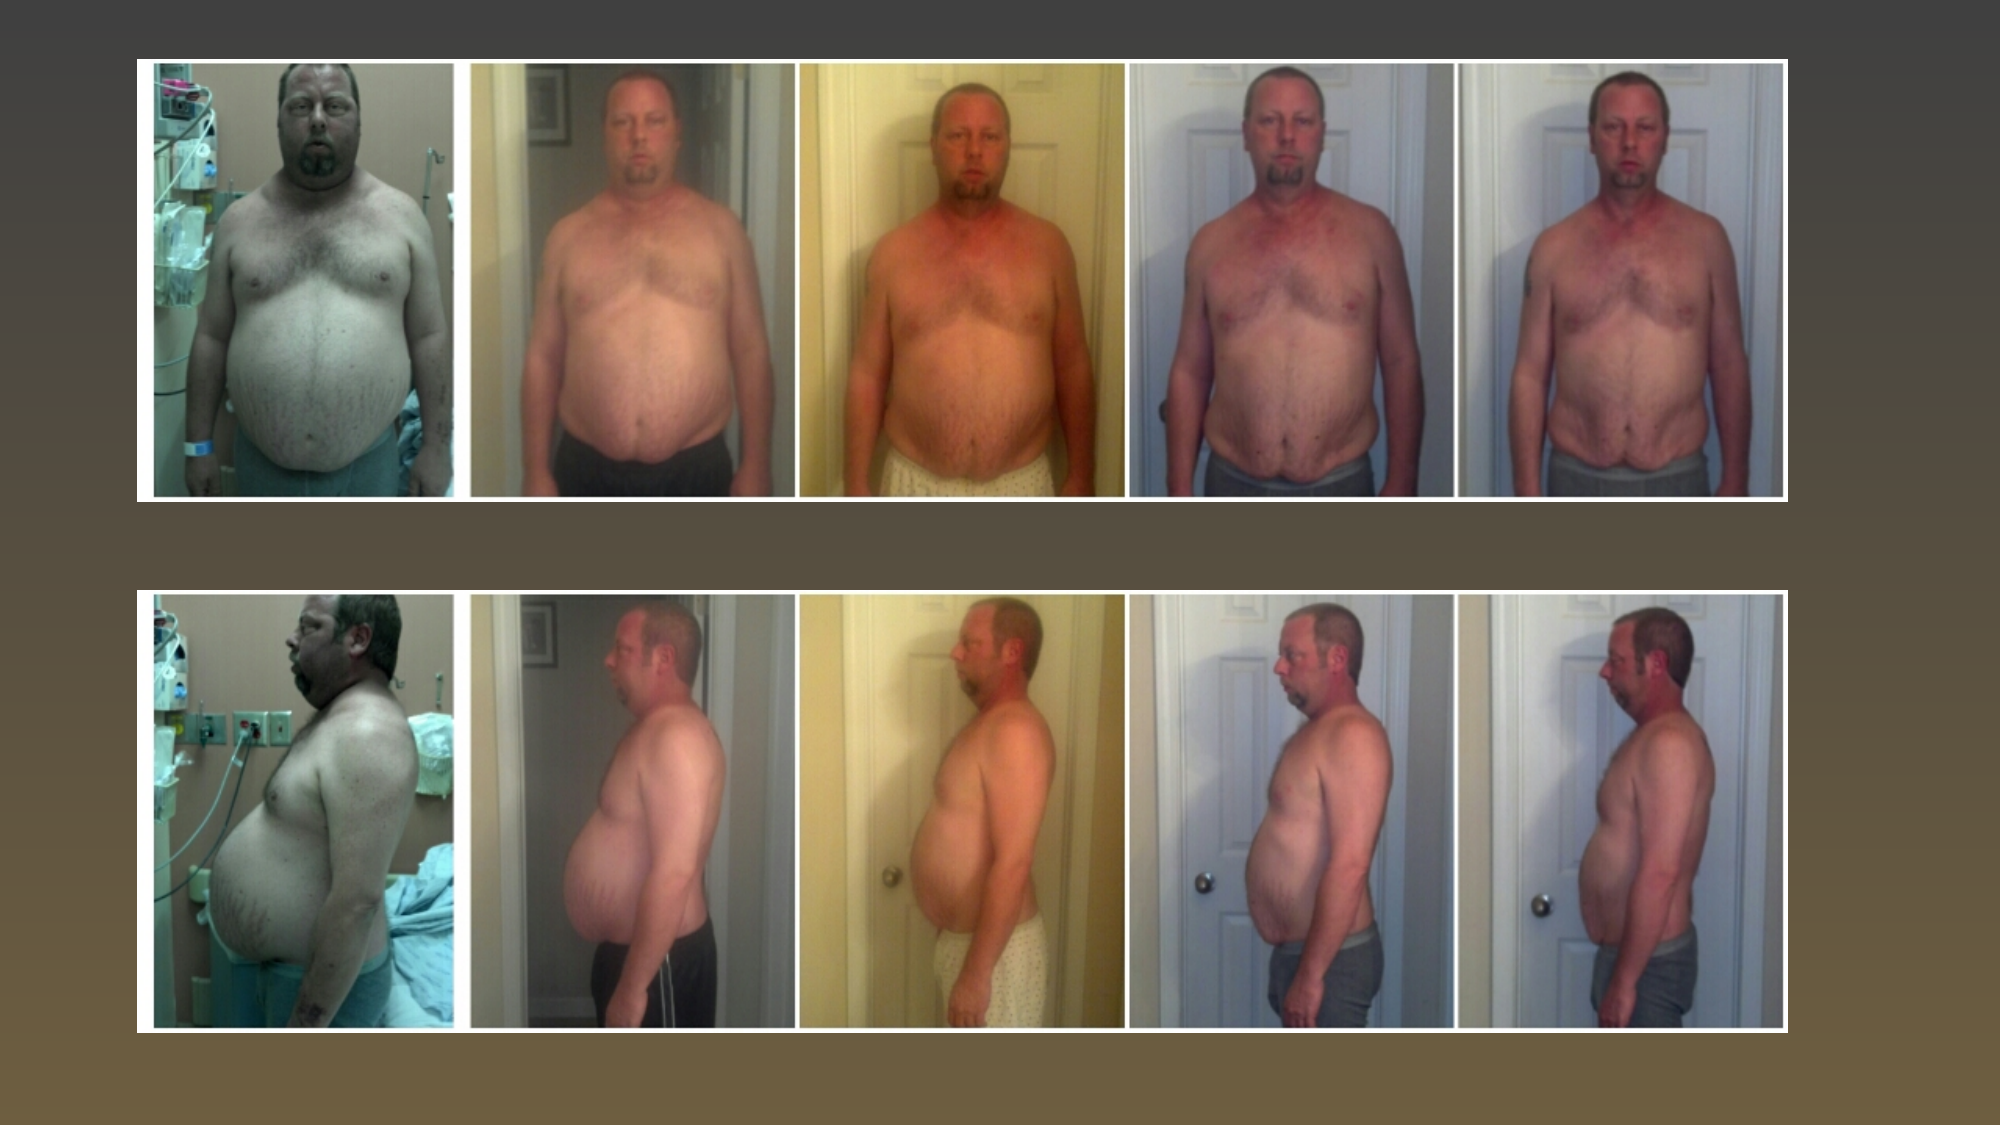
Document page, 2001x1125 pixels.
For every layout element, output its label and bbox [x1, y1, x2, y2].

picture [137, 59, 1788, 503]
picture [137, 590, 1788, 1033]
